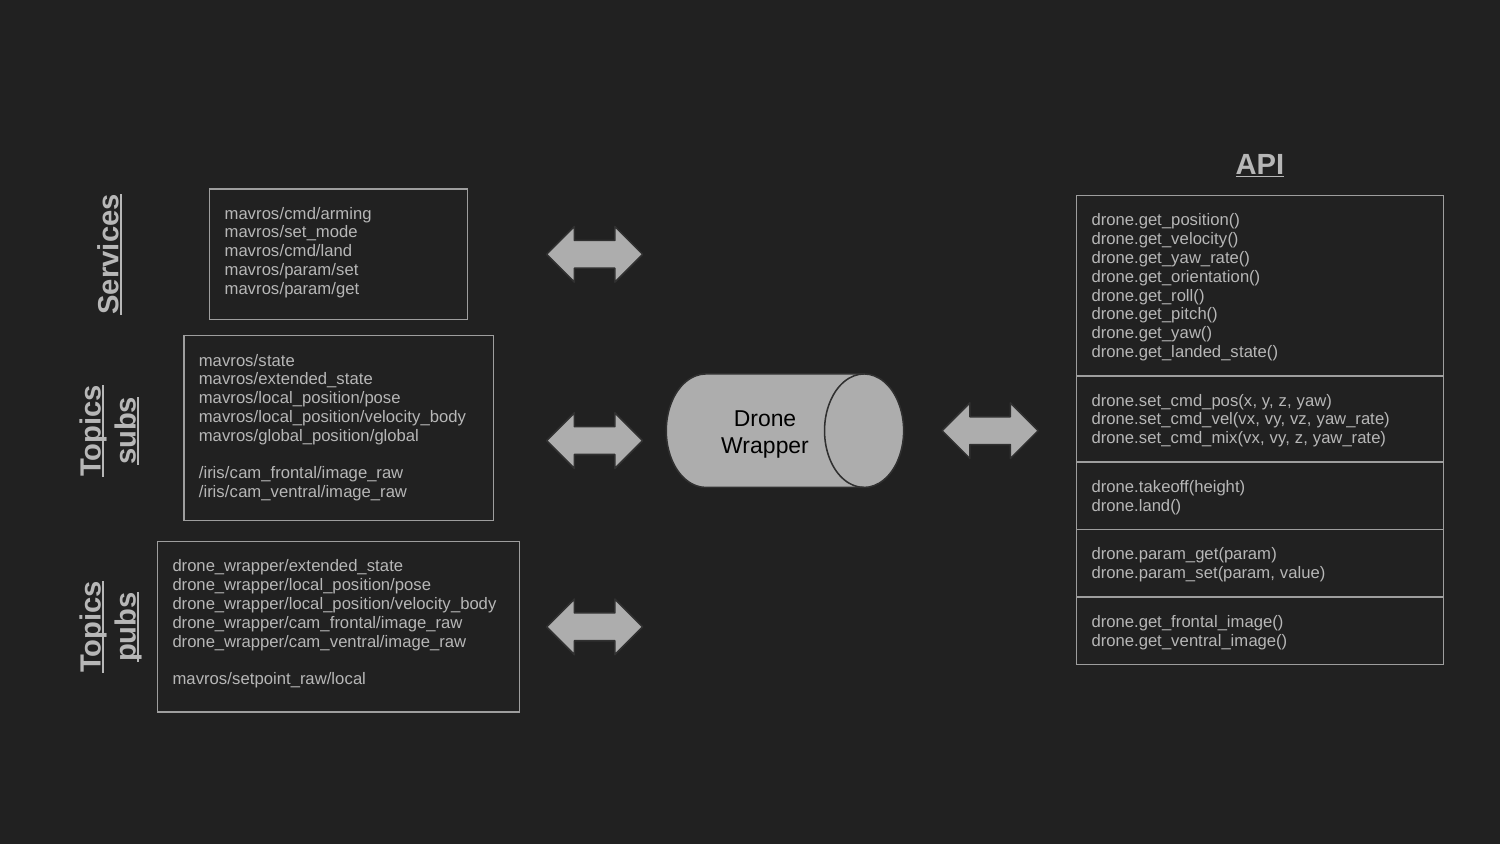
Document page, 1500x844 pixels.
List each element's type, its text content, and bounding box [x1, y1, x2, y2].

table_cell drone.param_get(param) drone.param_set(param, value) [1077, 530, 1443, 596]
text_box Topics pubs [56, 540, 157, 714]
text_box Topics subs [56, 344, 157, 518]
table_header mavros/state mavros/extended_state mavros/local_position/pose mavros/local_position/velocity_body mavros/global_position/global /iris/cam_frontal/image_raw /iris/cam_ventral/image_raw [185, 336, 493, 520]
text_box [942, 402, 1039, 459]
text_box [546, 226, 643, 283]
text_box API [1215, 129, 1305, 196]
table_cell drone.set_cmd_pos(x, y, z, yaw) drone.set_cmd_vel(vx, vy, vz, yaw_rate) drone.set_cmd_mix(vx, vy, z, yaw_rate) [1077, 377, 1443, 461]
table_cell drone.get_frontal_image() drone.get_ventral_image() [1077, 598, 1443, 664]
text_box [546, 412, 643, 469]
table_header mavros/cmd/arming mavros/set_mode mavros/cmd/land mavros/param/set mavros/param/get [210, 190, 467, 319]
text_box Drone Wrapper [666, 373, 904, 488]
table_header drone_wrapper/extended_state drone_wrapper/local_position/pose drone_wrapper/local_position/velocity_body drone_wrapper/cam_frontal/image_raw drone_wrapper/cam_ventral/image_raw mavros/setpoint_raw/local [158, 542, 519, 711]
table_header drone.get_position() drone.get_velocity() drone.get_yaw_rate() drone.get_orientation() drone.get_roll() drone.get_pitch() drone.get_yaw() drone.get_landed_state() [1077, 196, 1443, 375]
text_box [546, 599, 643, 655]
text_box Services [74, 167, 140, 342]
table_cell drone.takeoff(height) drone.land() [1077, 463, 1443, 529]
